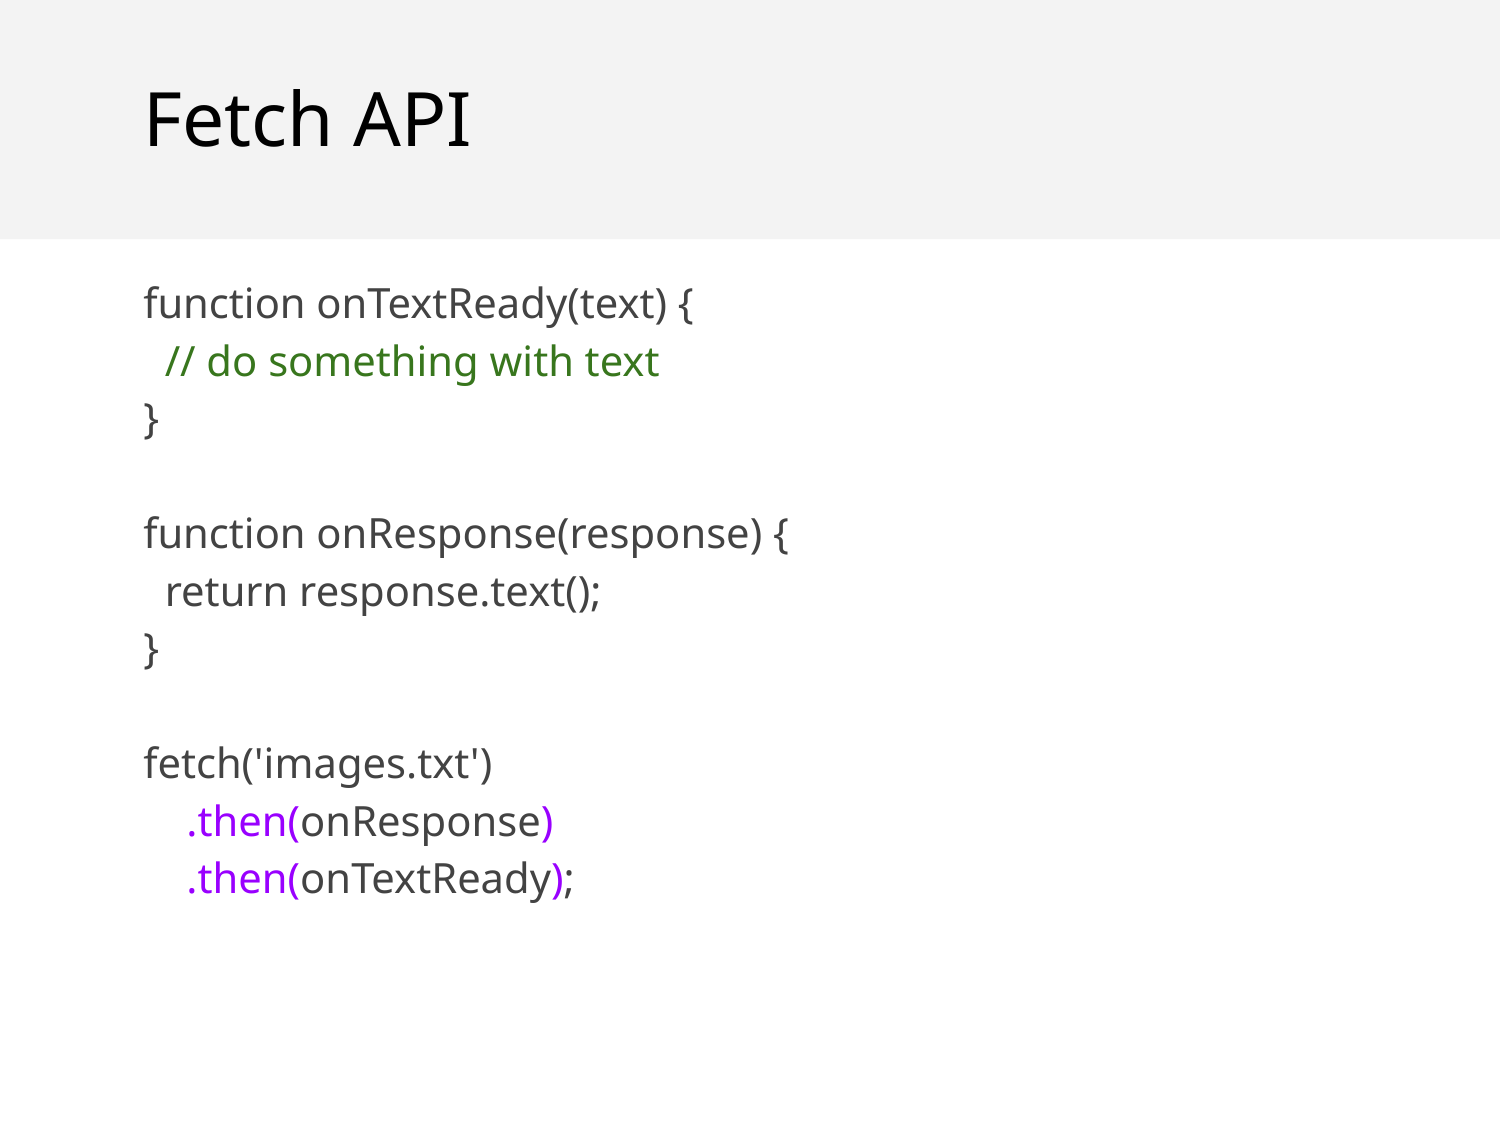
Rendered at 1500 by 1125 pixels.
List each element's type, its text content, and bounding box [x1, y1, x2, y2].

title Fetch API [128, 56, 1372, 183]
list function onTextReady(text) { // do something with text } function onResponse(response) { return response.text(); } fetch('images.txt') .then(onResponse) .then(onTextReady); [128, 254, 1372, 1119]
